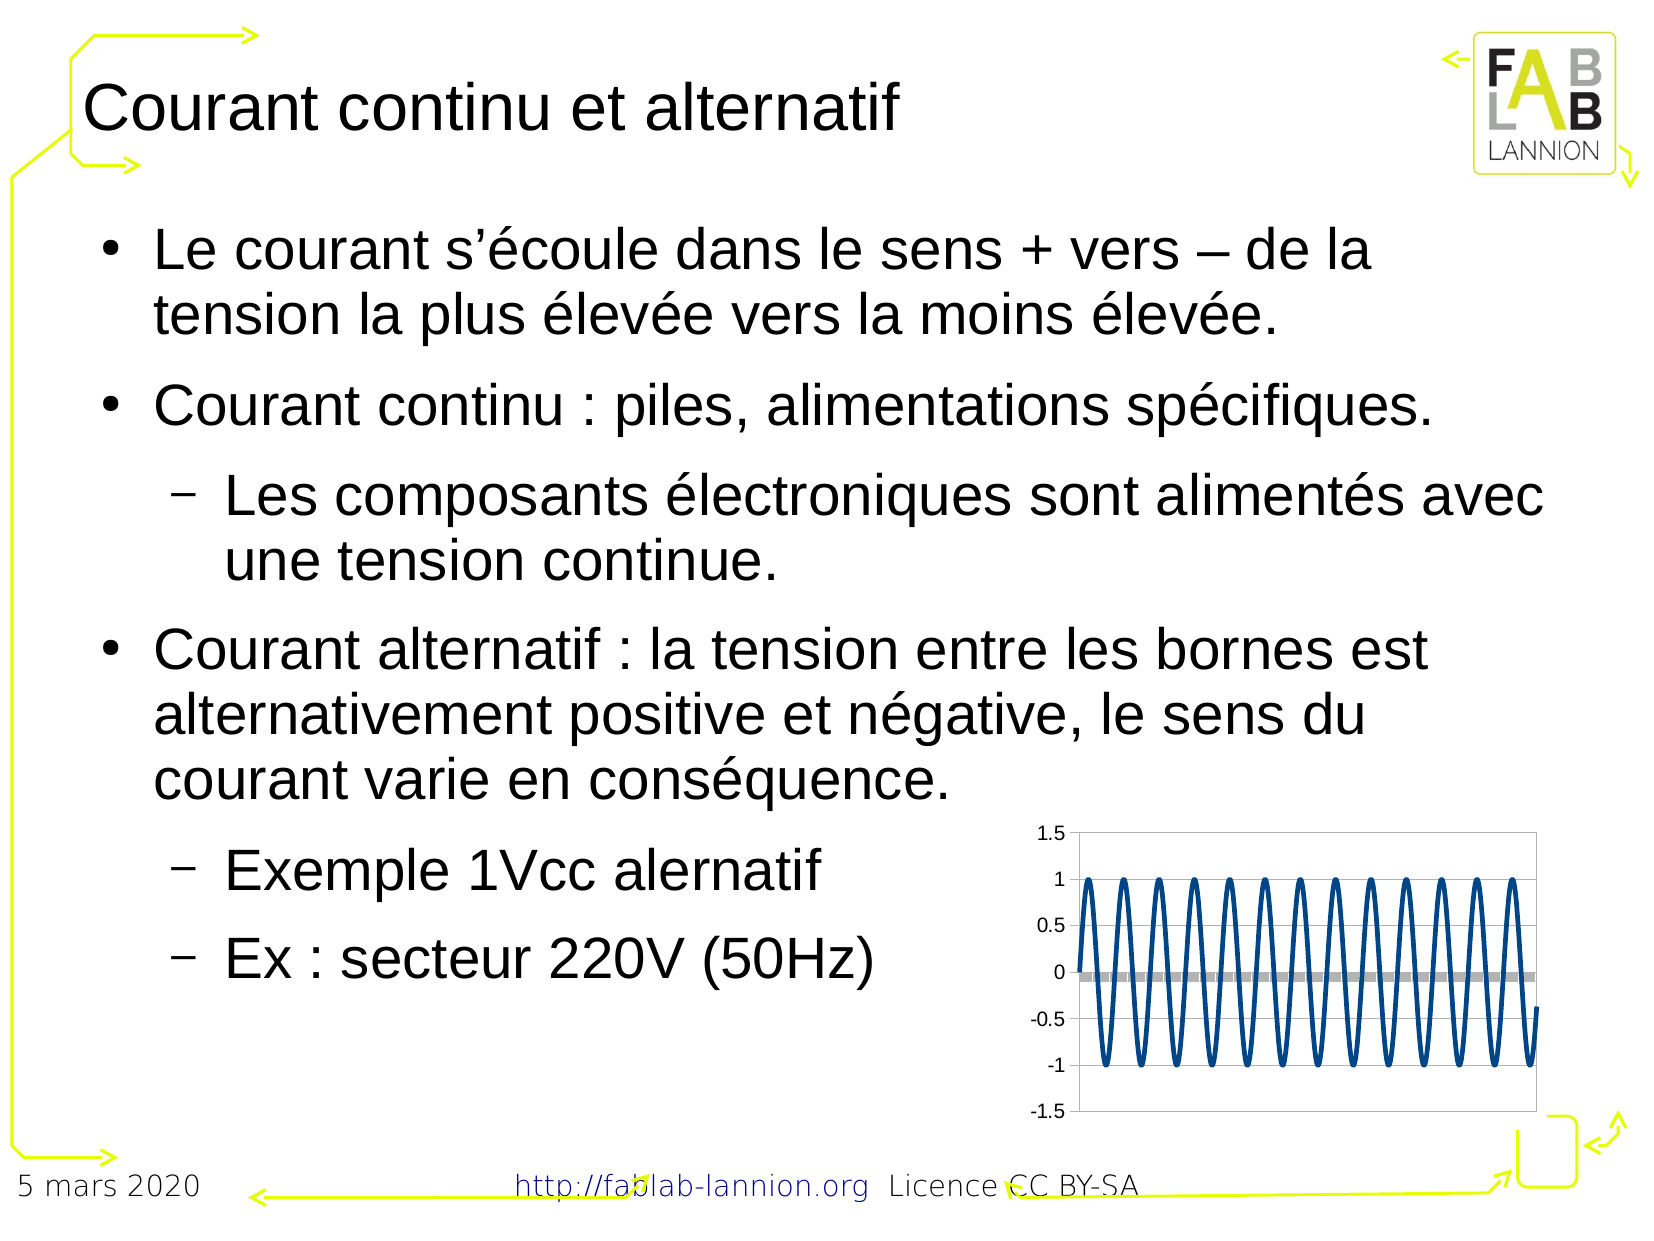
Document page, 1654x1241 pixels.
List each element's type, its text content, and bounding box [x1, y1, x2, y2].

title Courant continu et alternatif [82, 49, 1441, 166]
chart [1019, 1099, 1548, 1130]
list Le courant s’écoule dans le sens + vers – de la tension la plus élevée vers la moins élevée. Courant continu : piles, alimentations spécifiques. Les composants électroniques sont alimentés avec une tension continue. Courant alternatif : la tension entre les bornes est alternativement positive et négative, le sens du courant varie en conséquence. Exemple 1Vcc alernatif Ex : secteur 220V (50Hz) [82, 216, 1571, 1099]
picture [1470, 29, 1619, 178]
